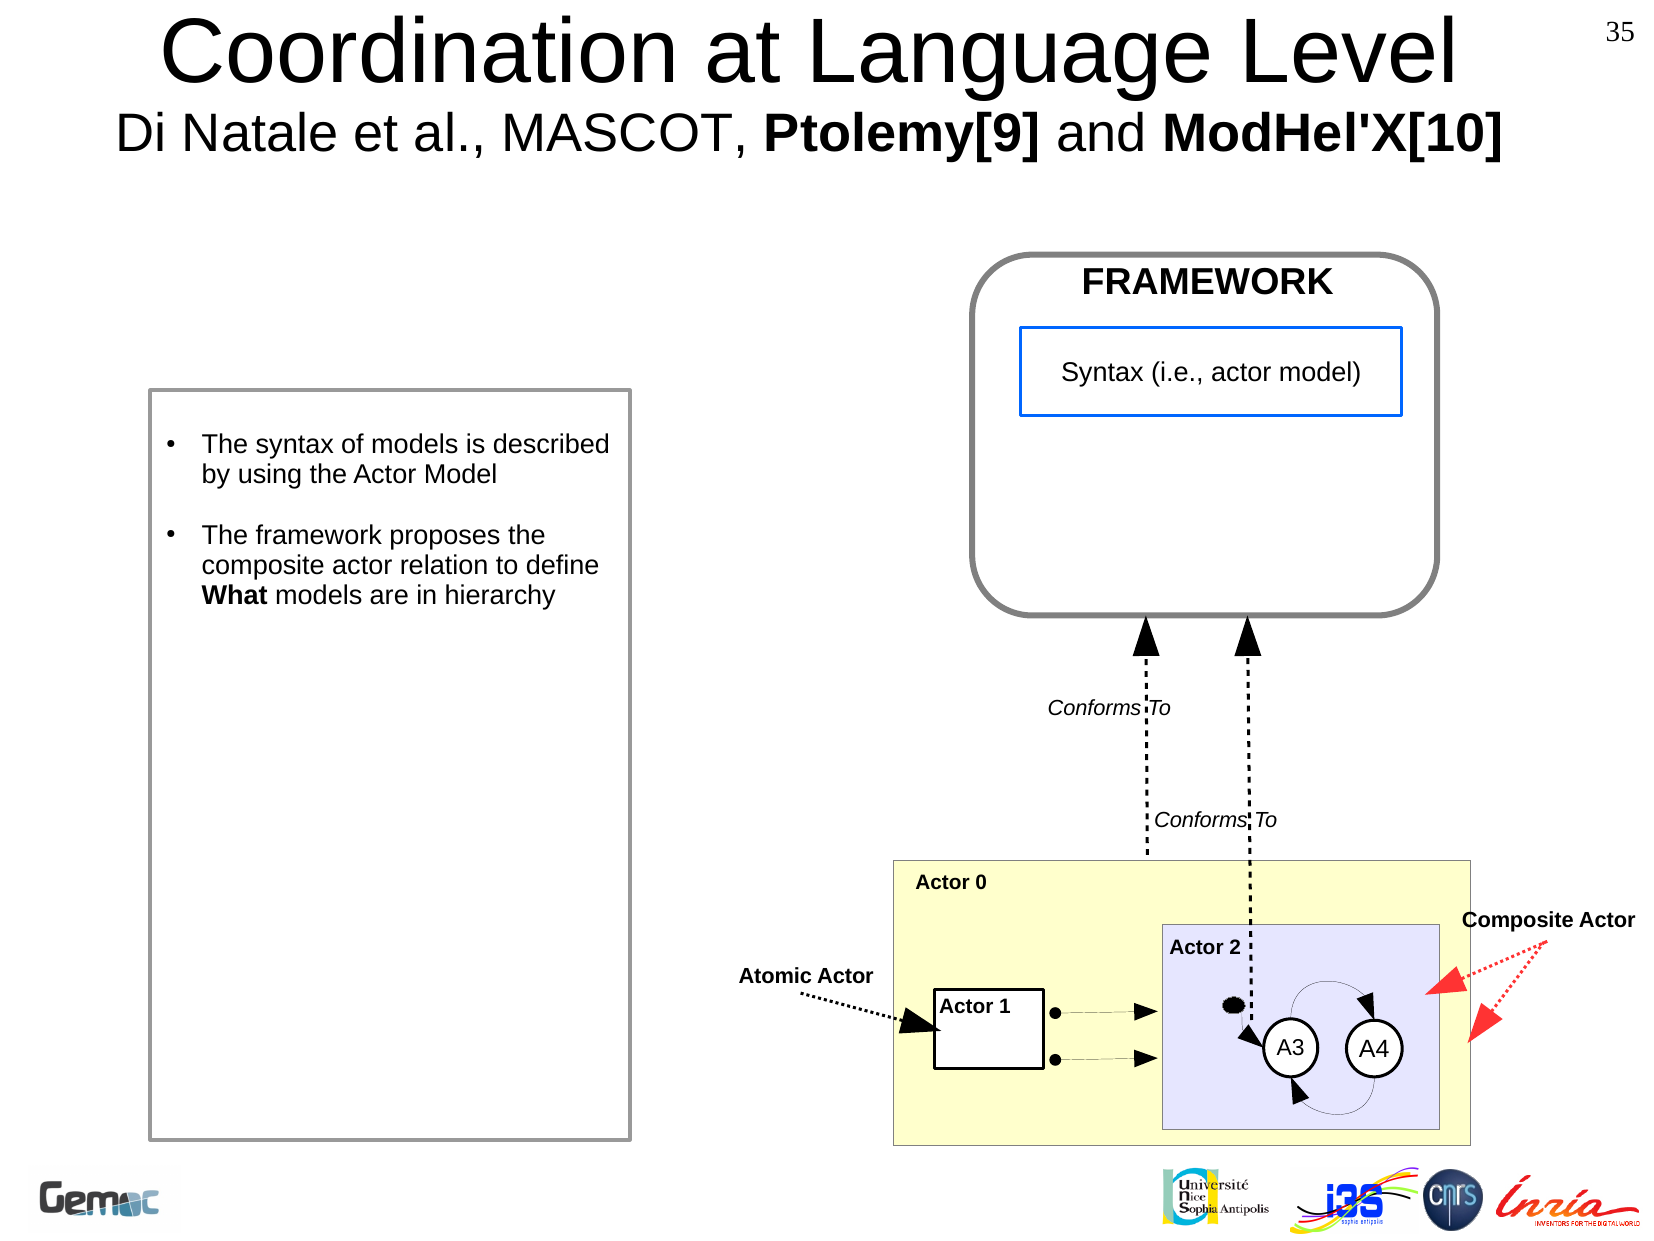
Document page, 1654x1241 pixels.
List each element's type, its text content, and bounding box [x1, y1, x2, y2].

title Coordination at Language Level Di Natale et al., MASCOT, Ptolemy[9] and ModHel'X[10] [0, 0, 1654, 266]
text_box Actor 1 [866, 987, 1084, 1044]
picture [1137, 1150, 1647, 1241]
text_box A4 [1346, 1020, 1403, 1077]
text_box [893, 860, 1471, 1146]
text_box [972, 312, 1438, 616]
text_box FRAMEWORK [945, 253, 1471, 312]
text_box A3 [1263, 1018, 1318, 1077]
text_box Conforms To [1139, 800, 1357, 856]
text_box Composite Actor [1447, 900, 1654, 951]
text_box Syntax (i.e., actor model) [1020, 327, 1402, 416]
text_box Atomic Actor [723, 956, 942, 1008]
text_box Actor 0 [842, 863, 1060, 920]
text_box The syntax of models is described by using the Actor Model The framework proposes the composite actor relation to define What models are in hierarchy [150, 390, 631, 1141]
text_box Actor 2 [1096, 928, 1314, 985]
text_box Conforms To [1032, 688, 1251, 743]
